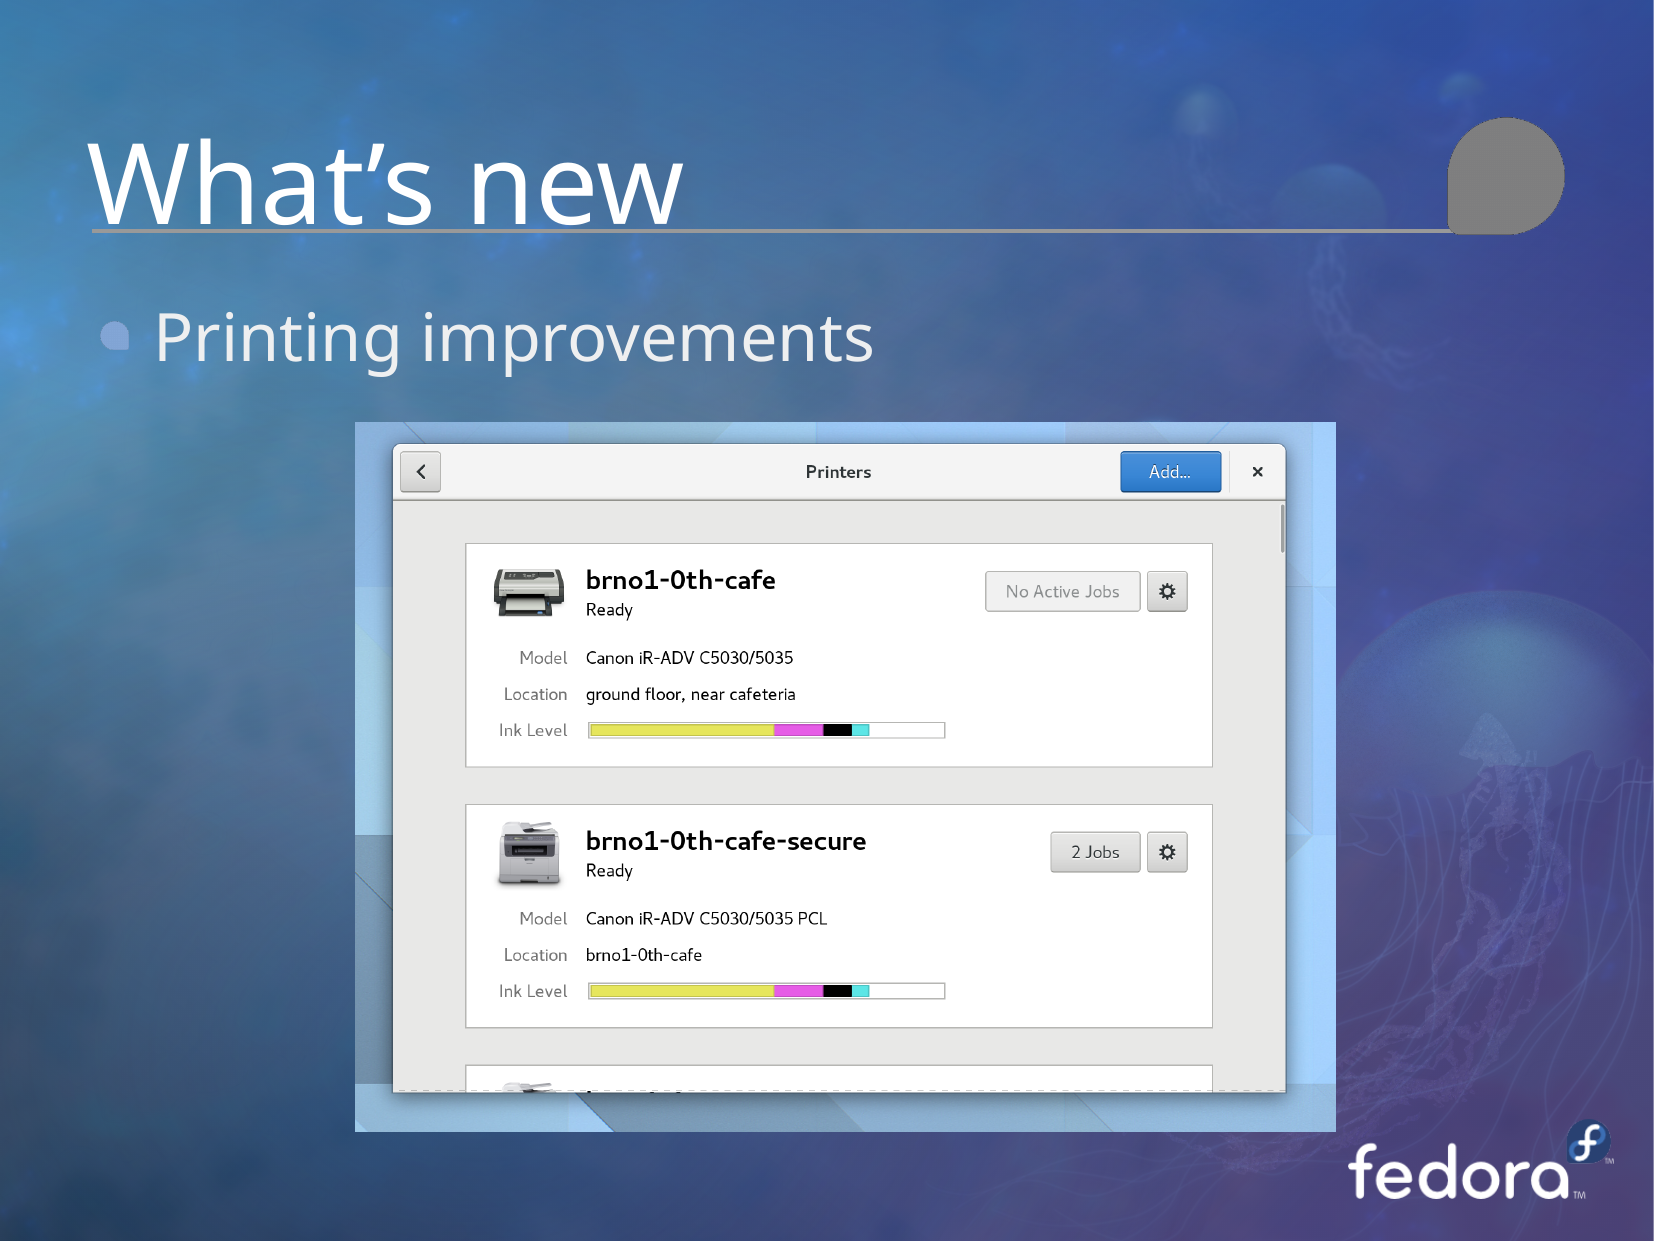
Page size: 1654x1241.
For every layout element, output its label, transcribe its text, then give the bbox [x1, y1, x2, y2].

list Printing improvements [82, 290, 1571, 1010]
picture [0, 0, 1654, 1241]
title What’s new [86, 112, 1575, 249]
